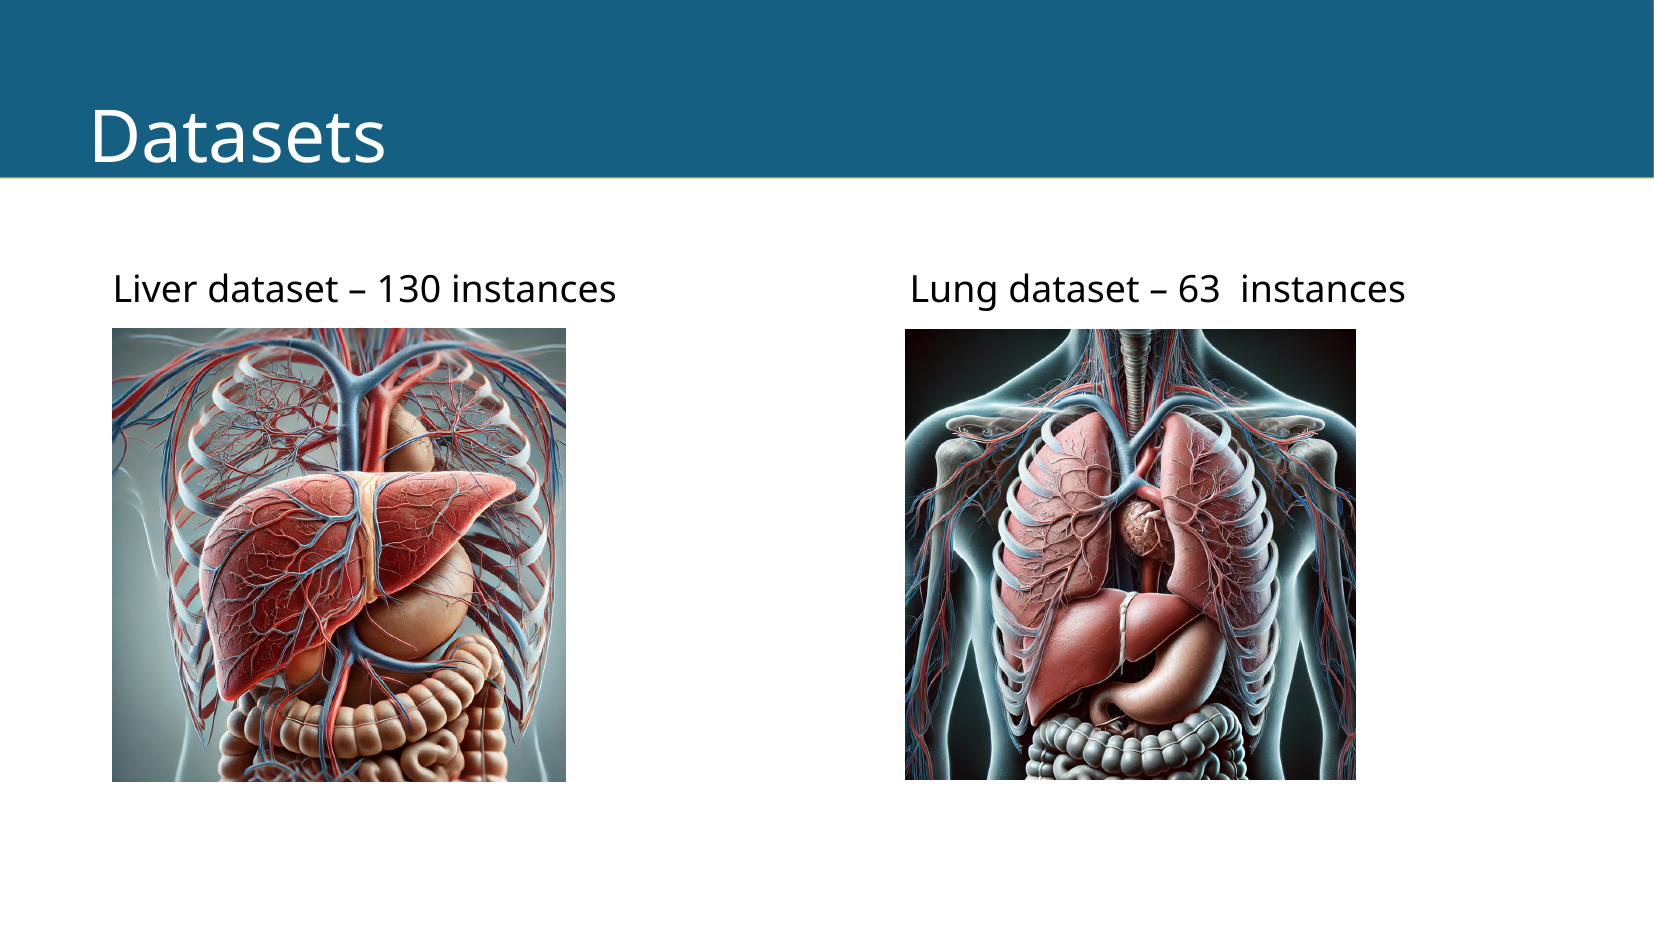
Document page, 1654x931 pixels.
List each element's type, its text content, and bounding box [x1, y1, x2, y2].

text_box Lung dataset – 63 instances [909, 262, 1576, 365]
picture [905, 329, 1356, 780]
text_box Liver dataset – 130 instances [112, 262, 713, 365]
title Datasets [88, 14, 1565, 178]
picture [112, 328, 566, 782]
